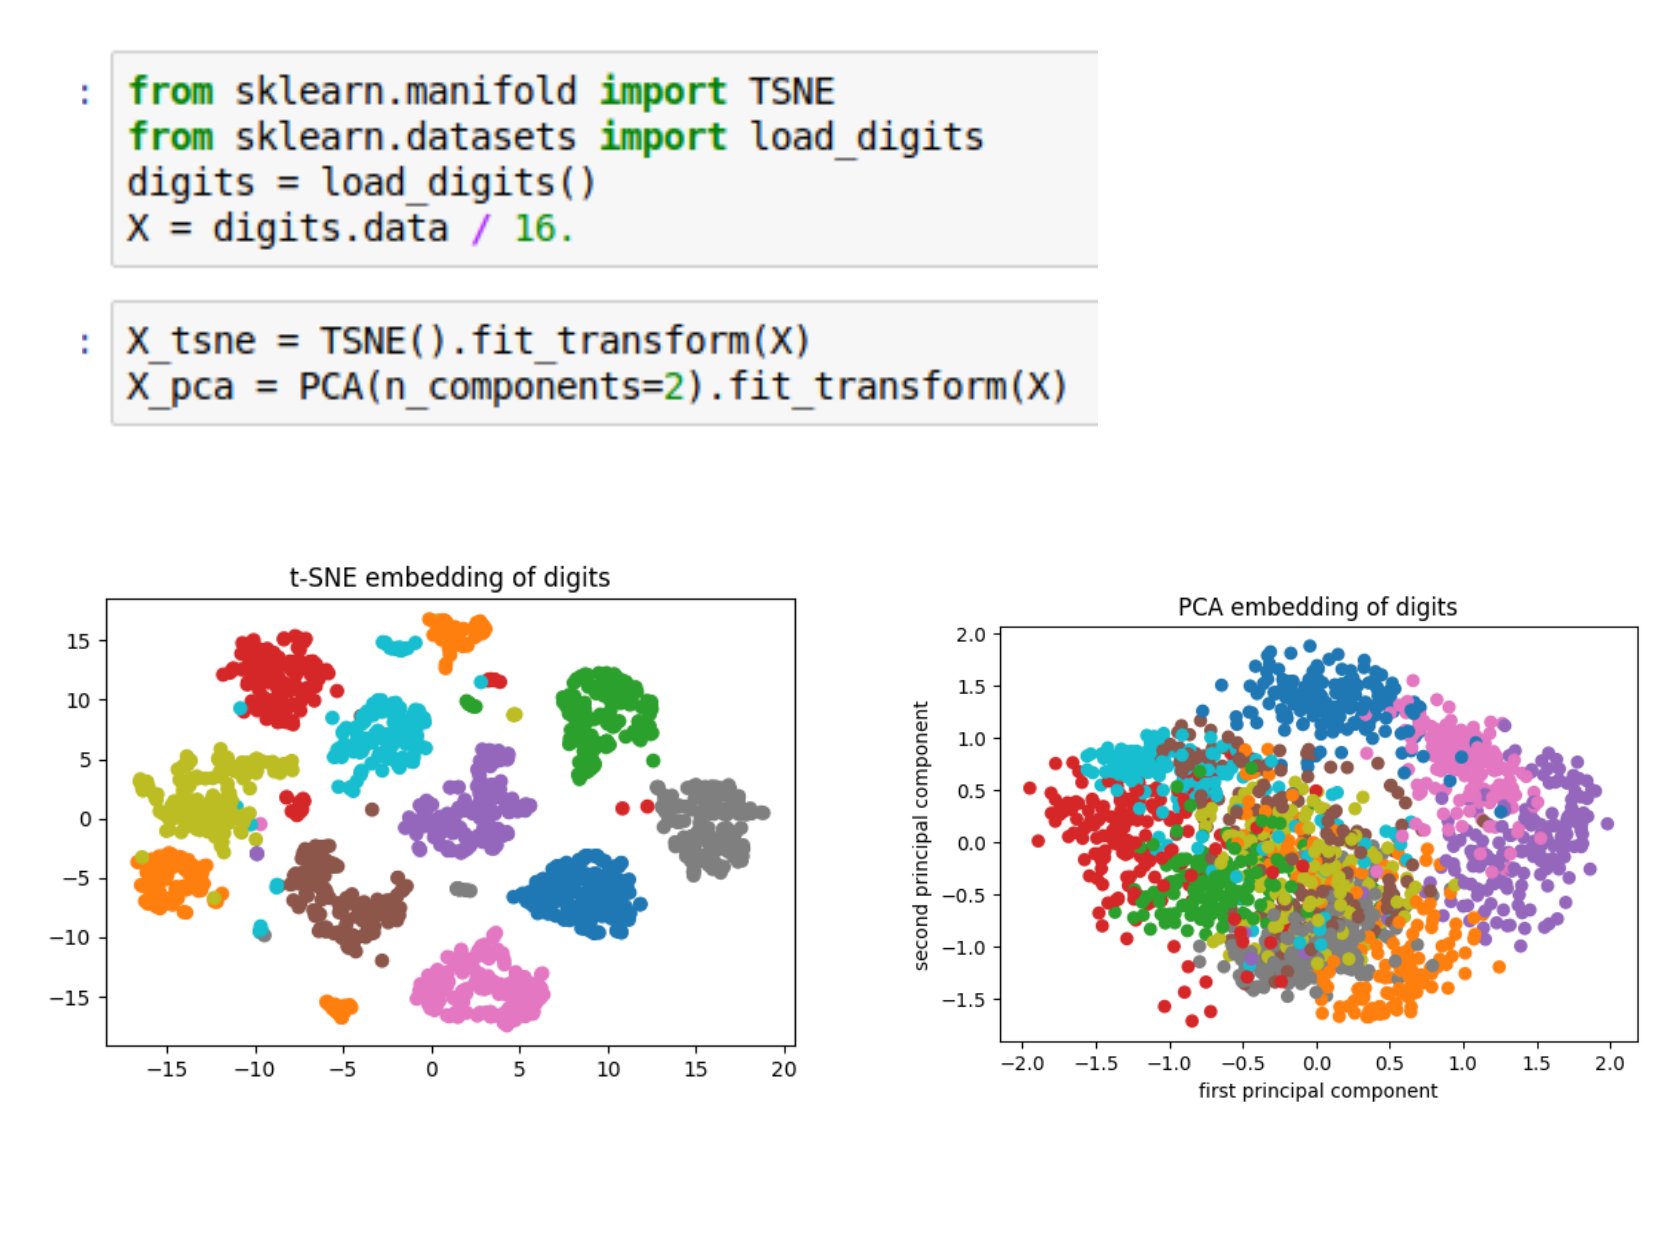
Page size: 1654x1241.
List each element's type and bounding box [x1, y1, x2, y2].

picture [900, 569, 1654, 1117]
picture [82, 38, 1098, 436]
picture [41, 541, 826, 1093]
